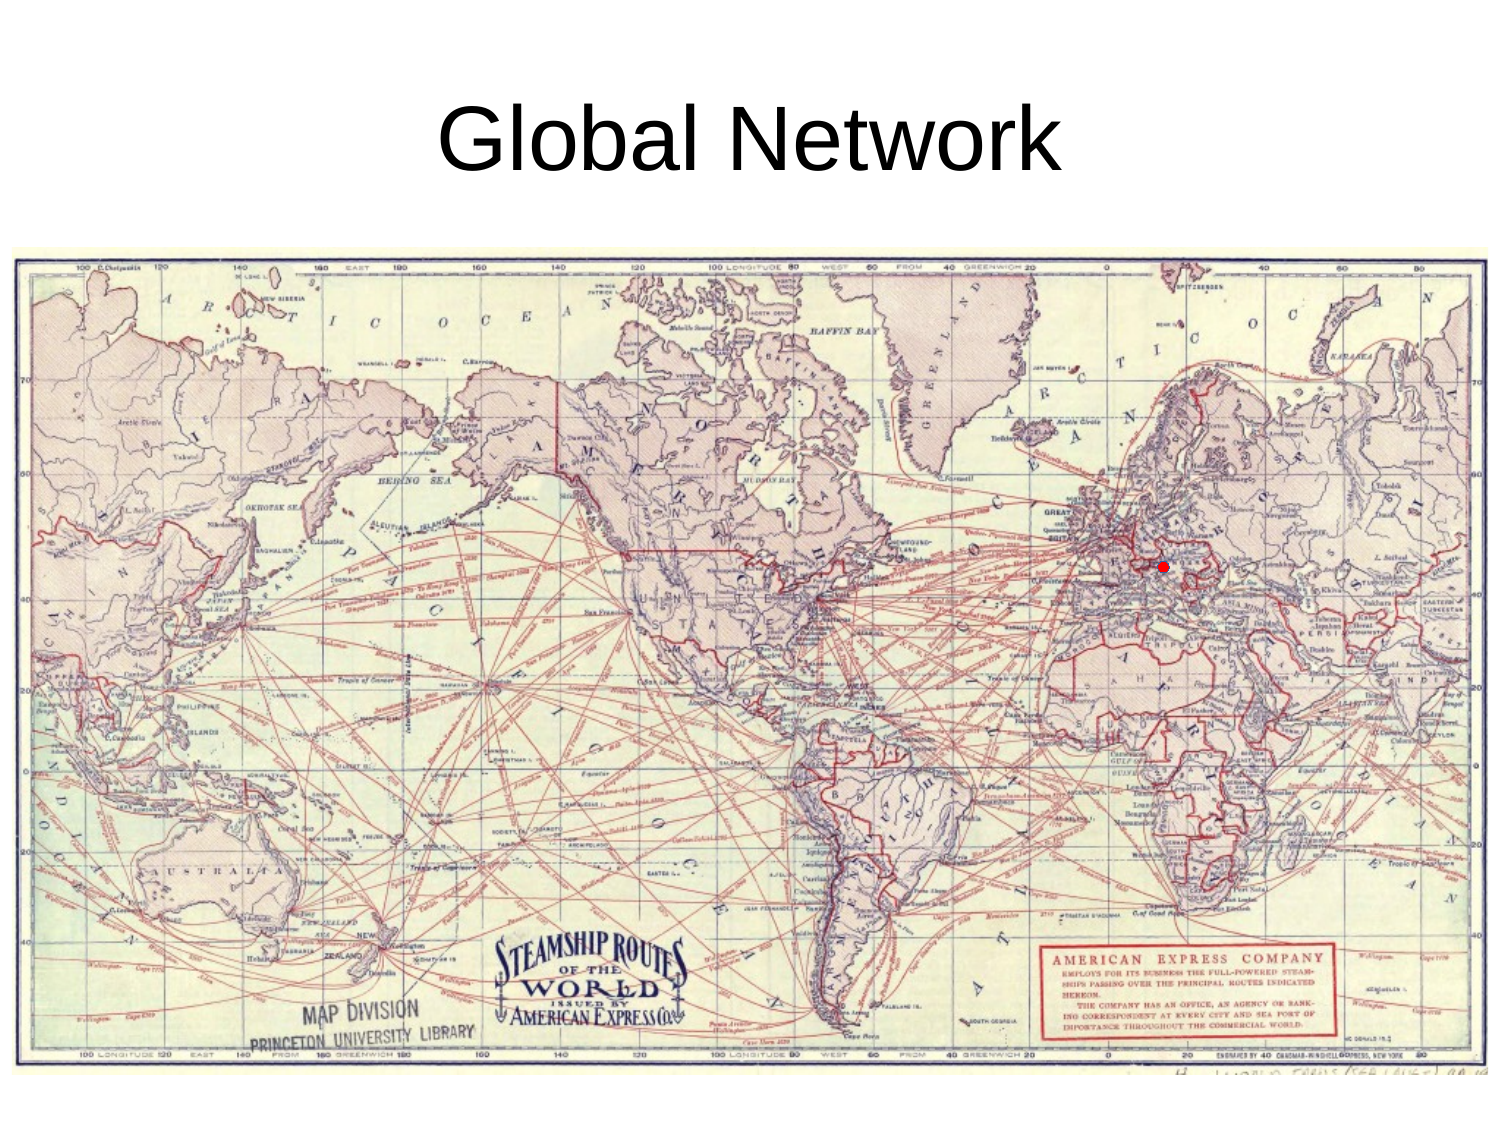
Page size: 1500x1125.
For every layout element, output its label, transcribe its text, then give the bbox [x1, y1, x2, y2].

title Global Network [75, 44, 1426, 233]
text_box [1157, 561, 1170, 573]
picture [11, 247, 1489, 1075]
